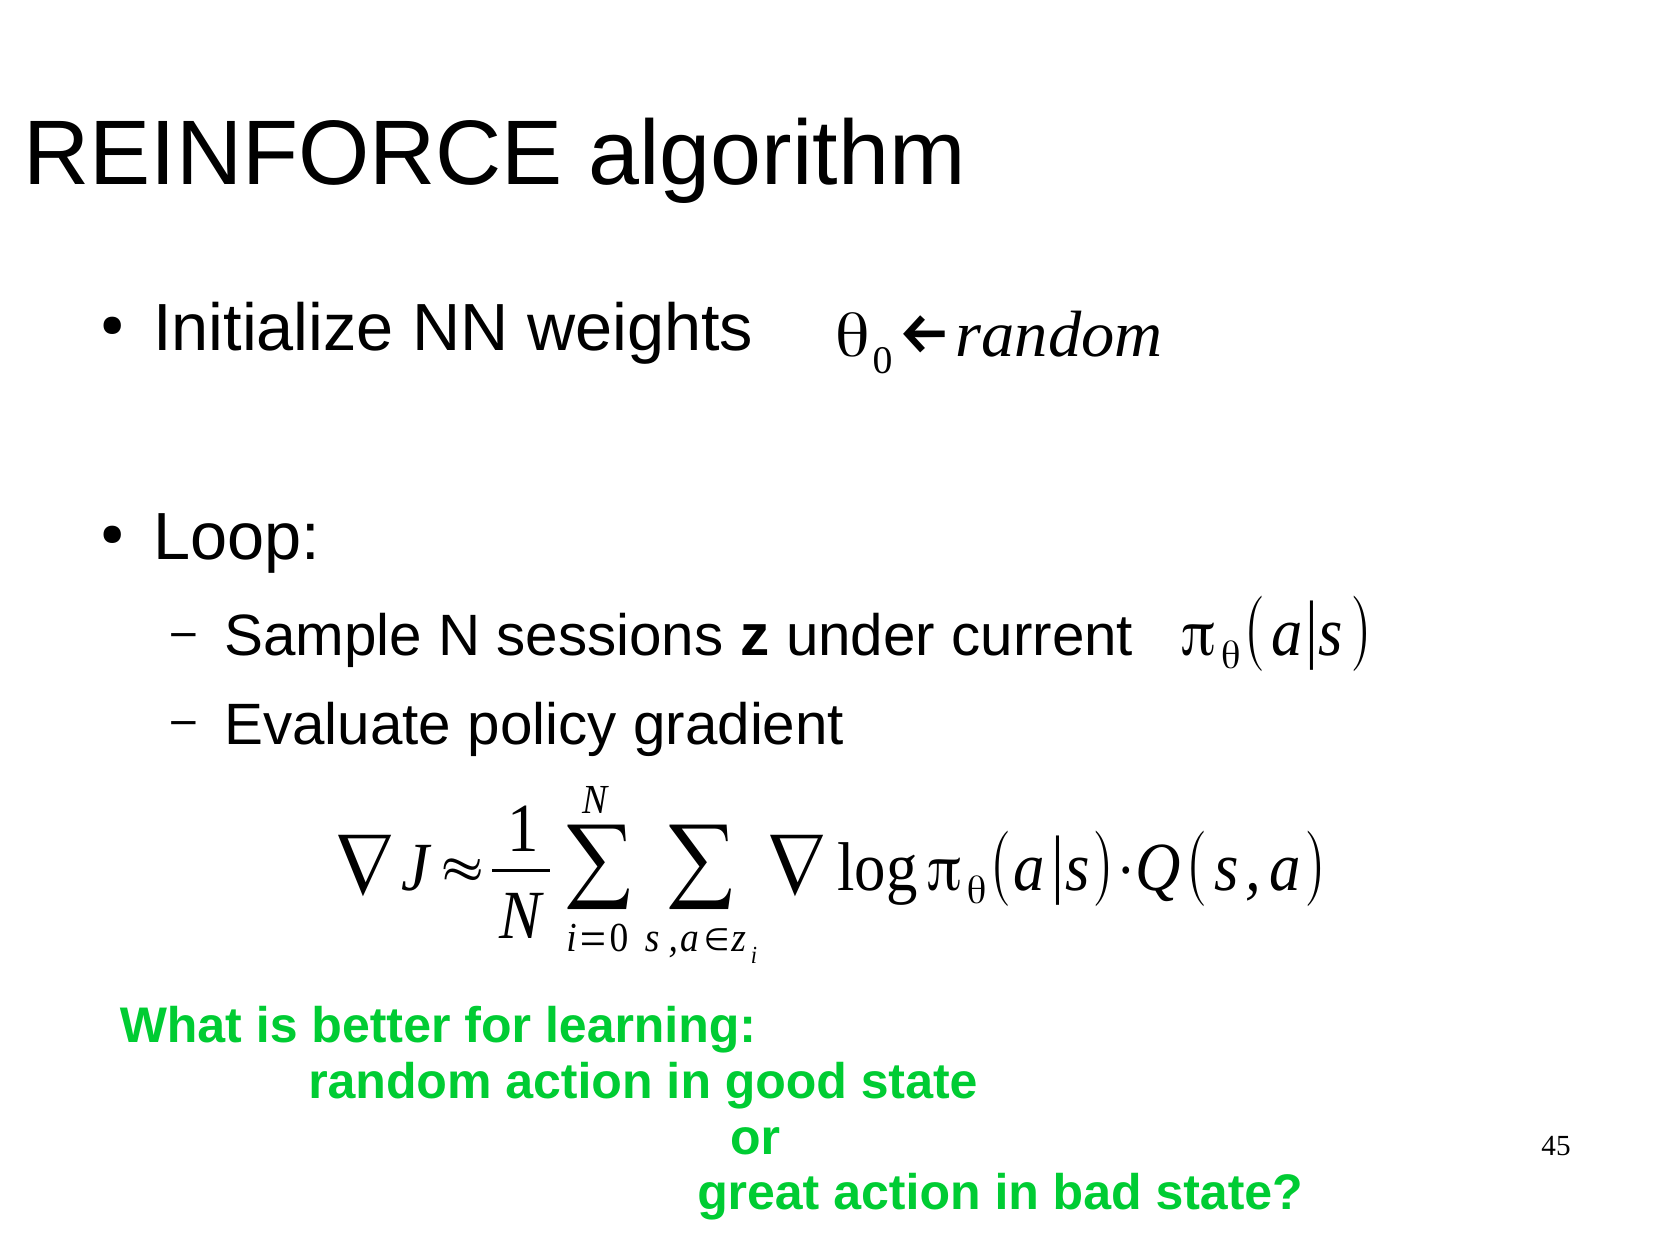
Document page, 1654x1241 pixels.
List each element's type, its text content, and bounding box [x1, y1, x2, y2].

list Initialize NN weights Loop: Sample N sessions z under current Evaluate policy gradient [82, 290, 1571, 1186]
chart [1166, 590, 1385, 674]
title REINFORCE algorithm [23, 49, 1512, 257]
chart [818, 299, 1179, 384]
text_box What is better for learning: random action in good state or great action in bad state? [105, 990, 1406, 1241]
